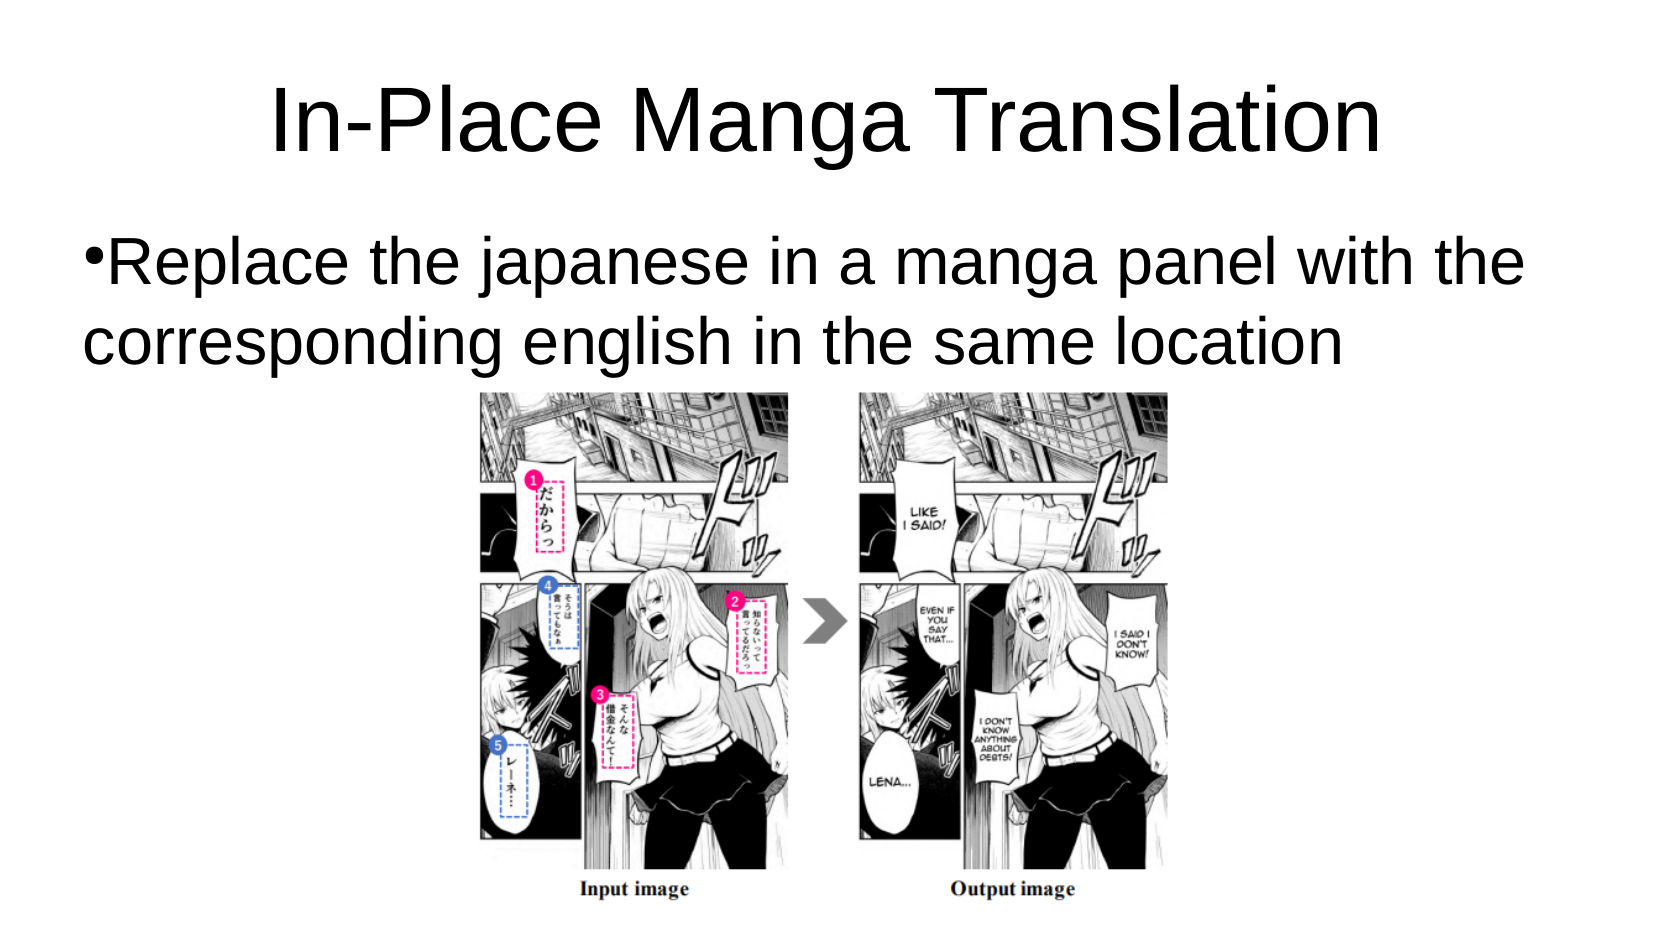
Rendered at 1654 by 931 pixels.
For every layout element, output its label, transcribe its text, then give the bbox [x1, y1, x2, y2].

list Replace the japanese in a manga panel with the corresponding english in the same location [82, 217, 1571, 758]
title In-Place Manga Translation [82, 37, 1571, 193]
picture [468, 379, 1185, 909]
